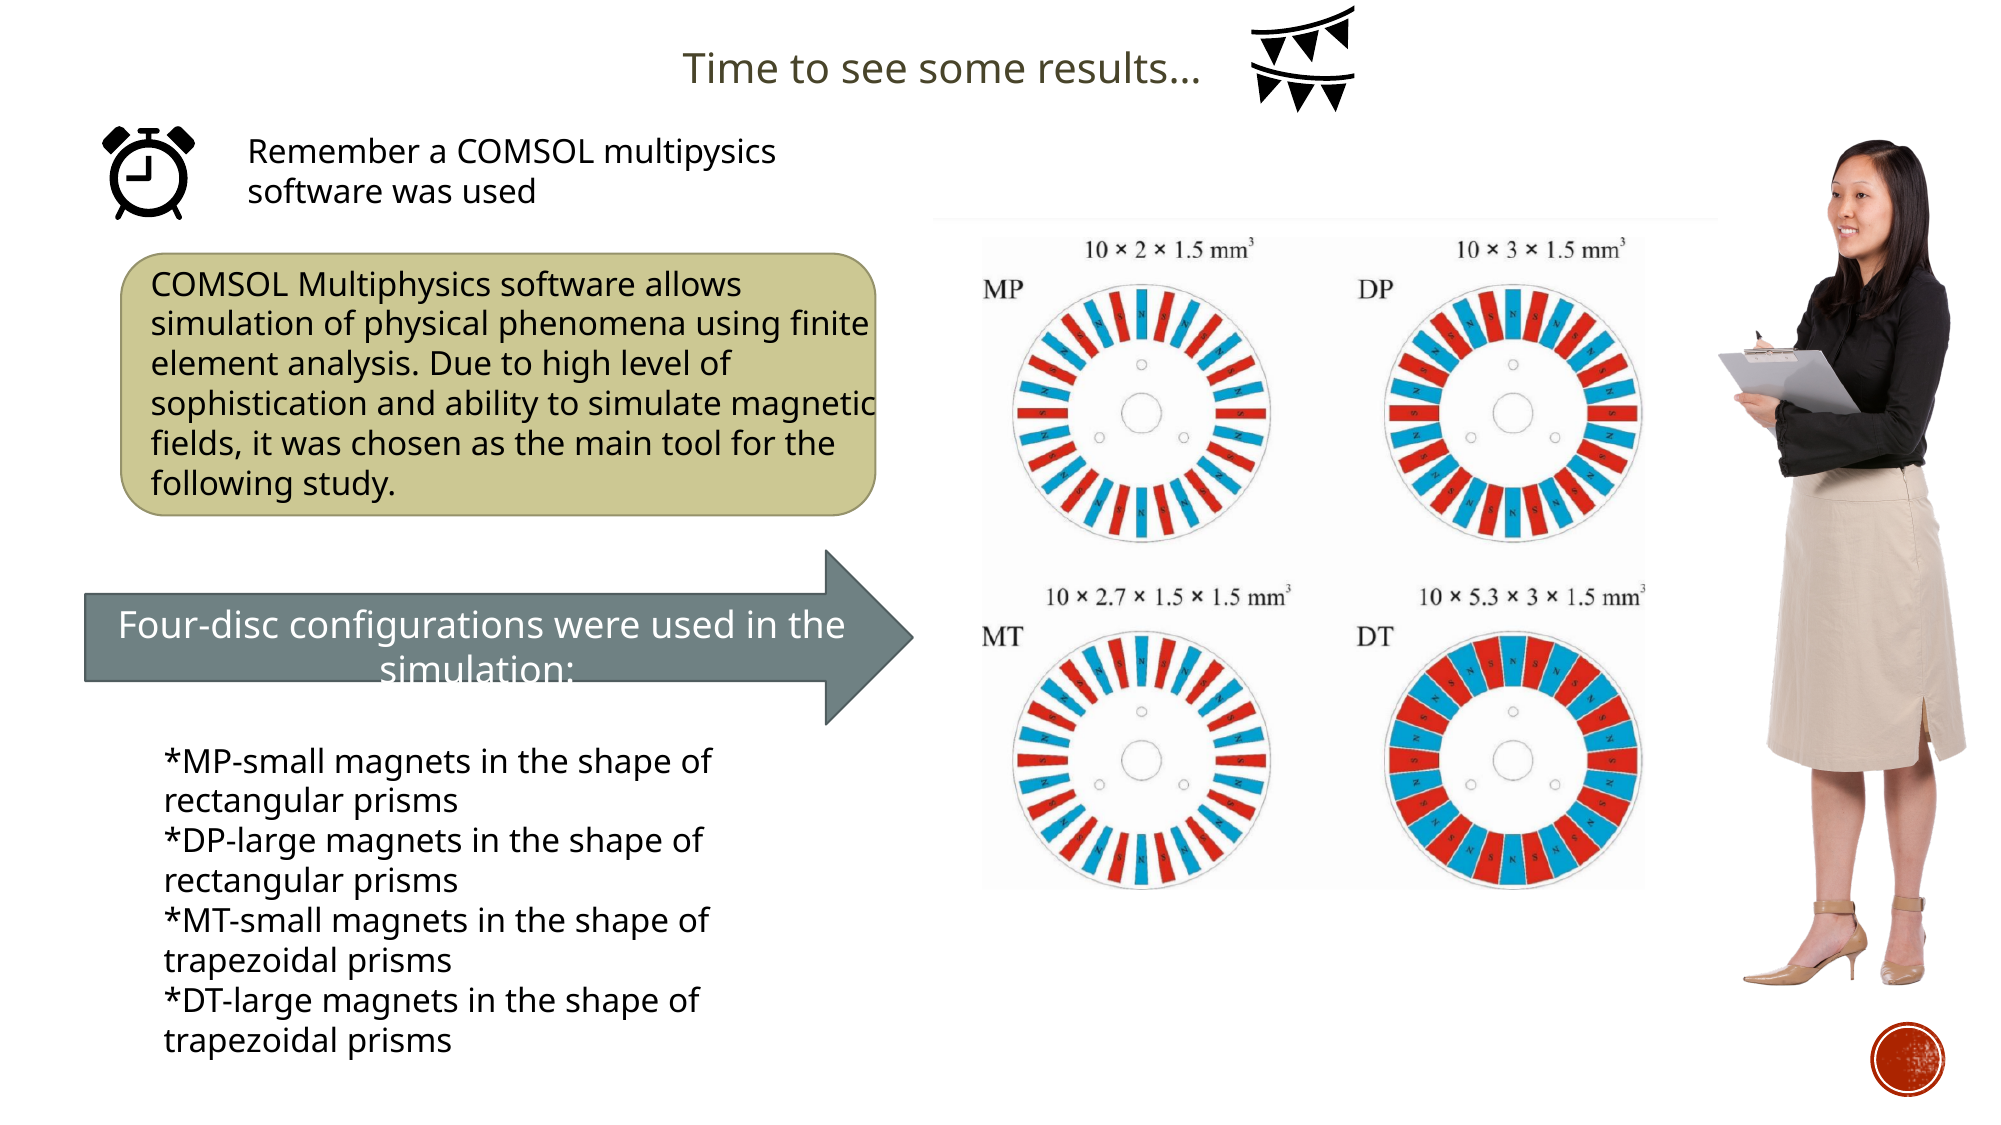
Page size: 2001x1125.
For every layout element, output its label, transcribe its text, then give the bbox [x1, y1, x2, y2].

text_box COMSOL Multiphysics software allows simulation of physical phenomena using finite element analysis. Due to high level of sophistication and ability to simulate magnetic fields, it was chosen as the main tool for the following study. [135, 255, 913, 517]
text_box *MP-small magnets in the shape of rectangular prisms *DP-large magnets in the shape of rectangular prisms *MT-small magnets in the shape of trapezoidal prisms *DT-large magnets in the shape of trapezoidal prisms [148, 732, 800, 1071]
picture [1246, 2, 1360, 116]
text_box [121, 265, 135, 504]
text_box Four-disc configurations were used in the simulation: [85, 550, 913, 725]
text_box Remember a COMSOL multipysics software was used [232, 122, 826, 219]
text_box Time to see some results… [292, 34, 1246, 100]
picture [81, 105, 217, 241]
picture [933, 139, 1967, 986]
